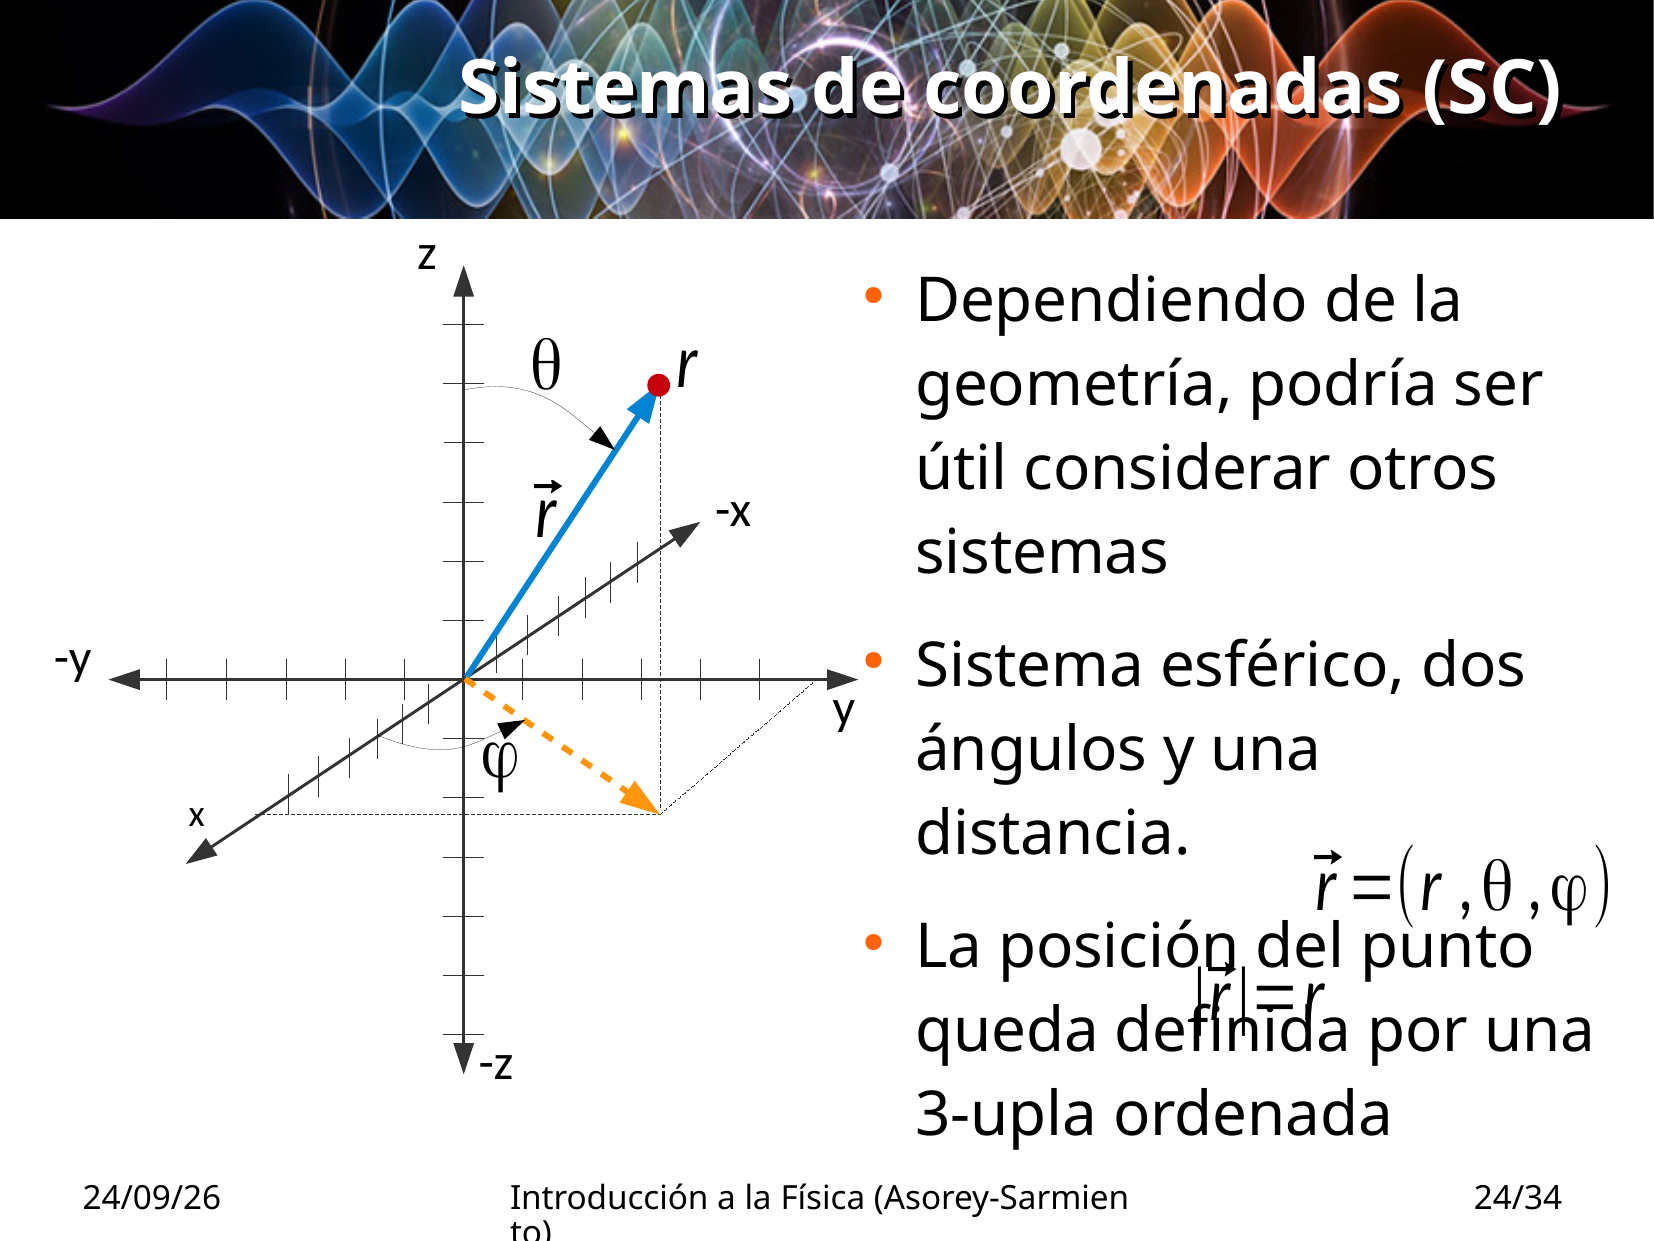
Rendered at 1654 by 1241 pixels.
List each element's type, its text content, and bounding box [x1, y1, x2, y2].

chart [1181, 962, 1336, 1040]
text_box -y [39, 630, 116, 710]
list Dependiendo de la geometría, podría ser útil considerar otros sistemas Sistema esférico, dos ángulos y una distancia. La posición del punto queda definida por una 3-upla ordenada [845, 255, 1606, 1156]
chart [525, 480, 572, 557]
text_box [648, 375, 668, 396]
chart [1305, 840, 1620, 932]
picture [0, 0, 1654, 219]
chart [473, 739, 526, 797]
text_box -x [700, 481, 776, 562]
text_box z [402, 225, 461, 305]
chart [668, 330, 709, 407]
text_box -z [463, 1034, 538, 1115]
text_box y [817, 679, 880, 760]
chart [524, 334, 570, 394]
title Sistemas de coordenadas (SC) [75, 19, 1564, 151]
text_box x [173, 790, 235, 871]
